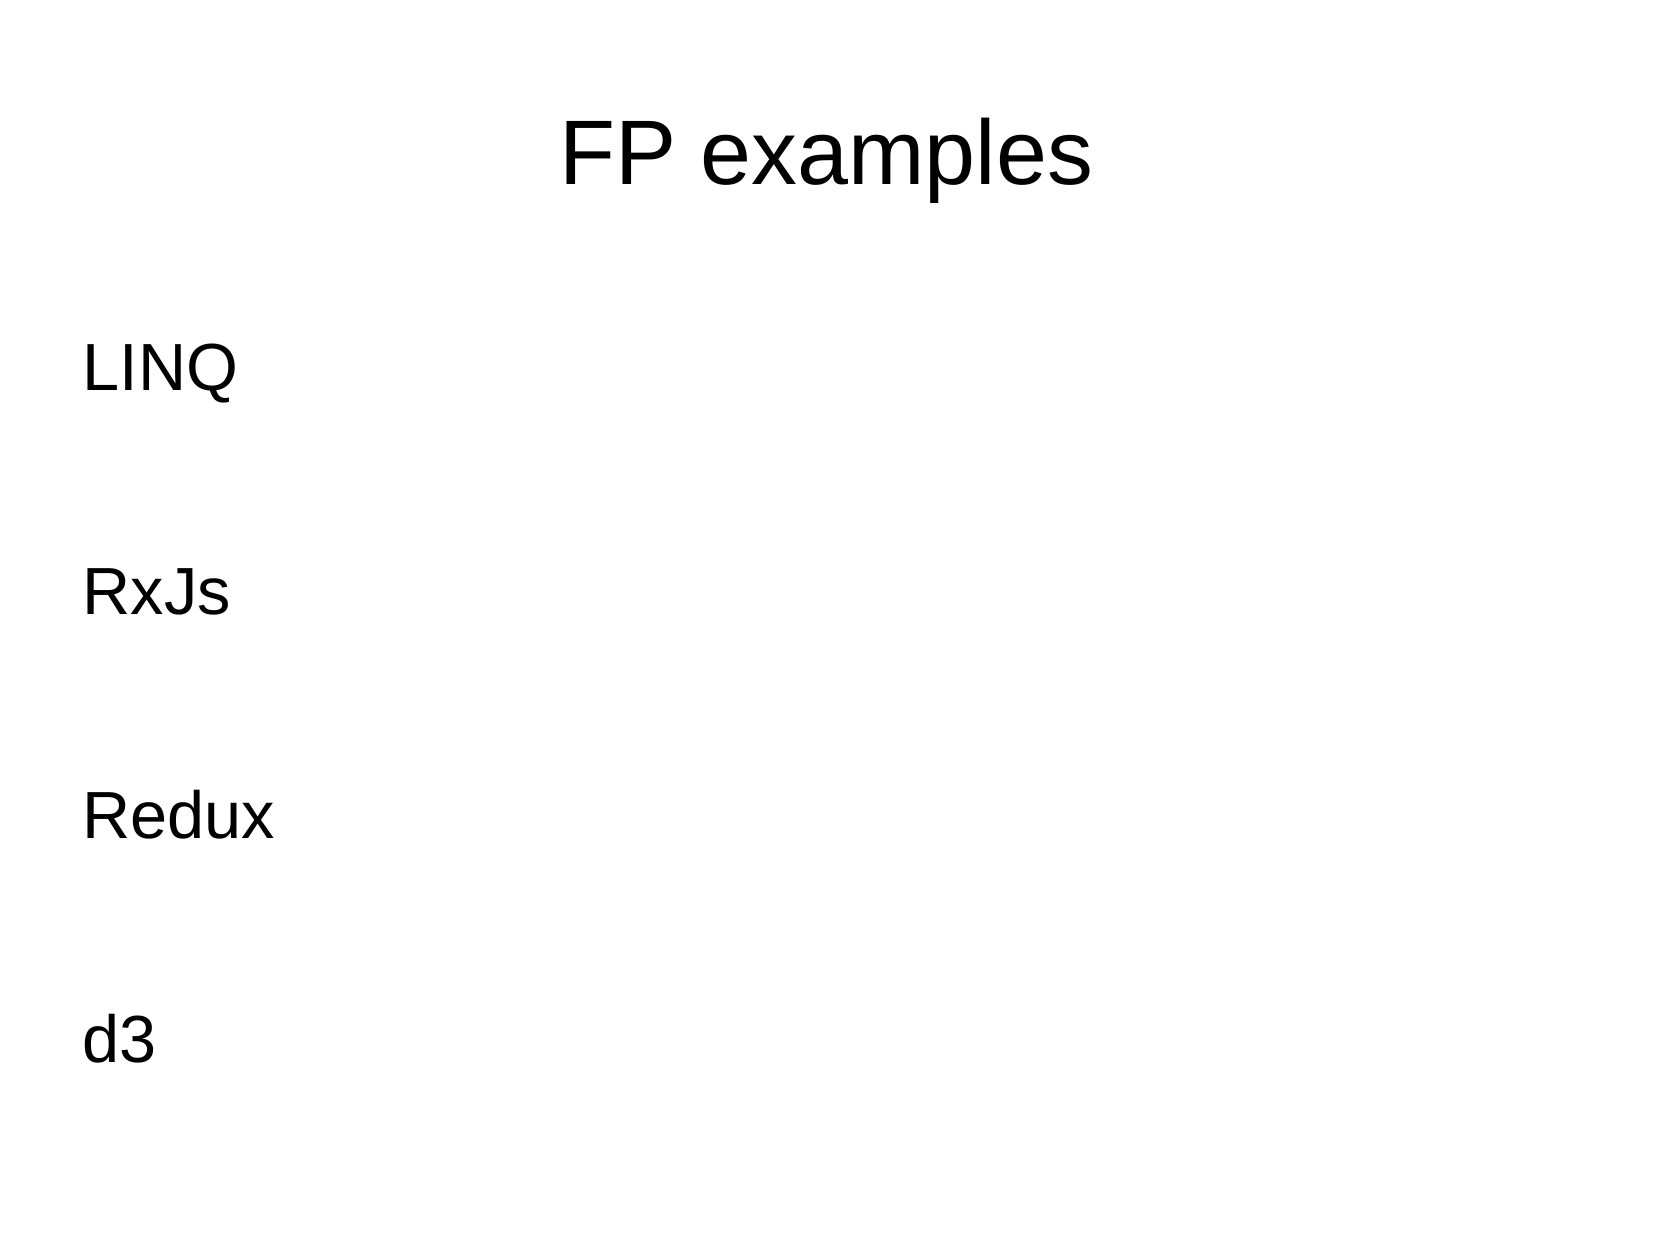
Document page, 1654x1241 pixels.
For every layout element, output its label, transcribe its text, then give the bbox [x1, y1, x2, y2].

title FP examples [82, 49, 1571, 257]
subtitle LINQ RxJs Redux d3 [82, 329, 1571, 1078]
